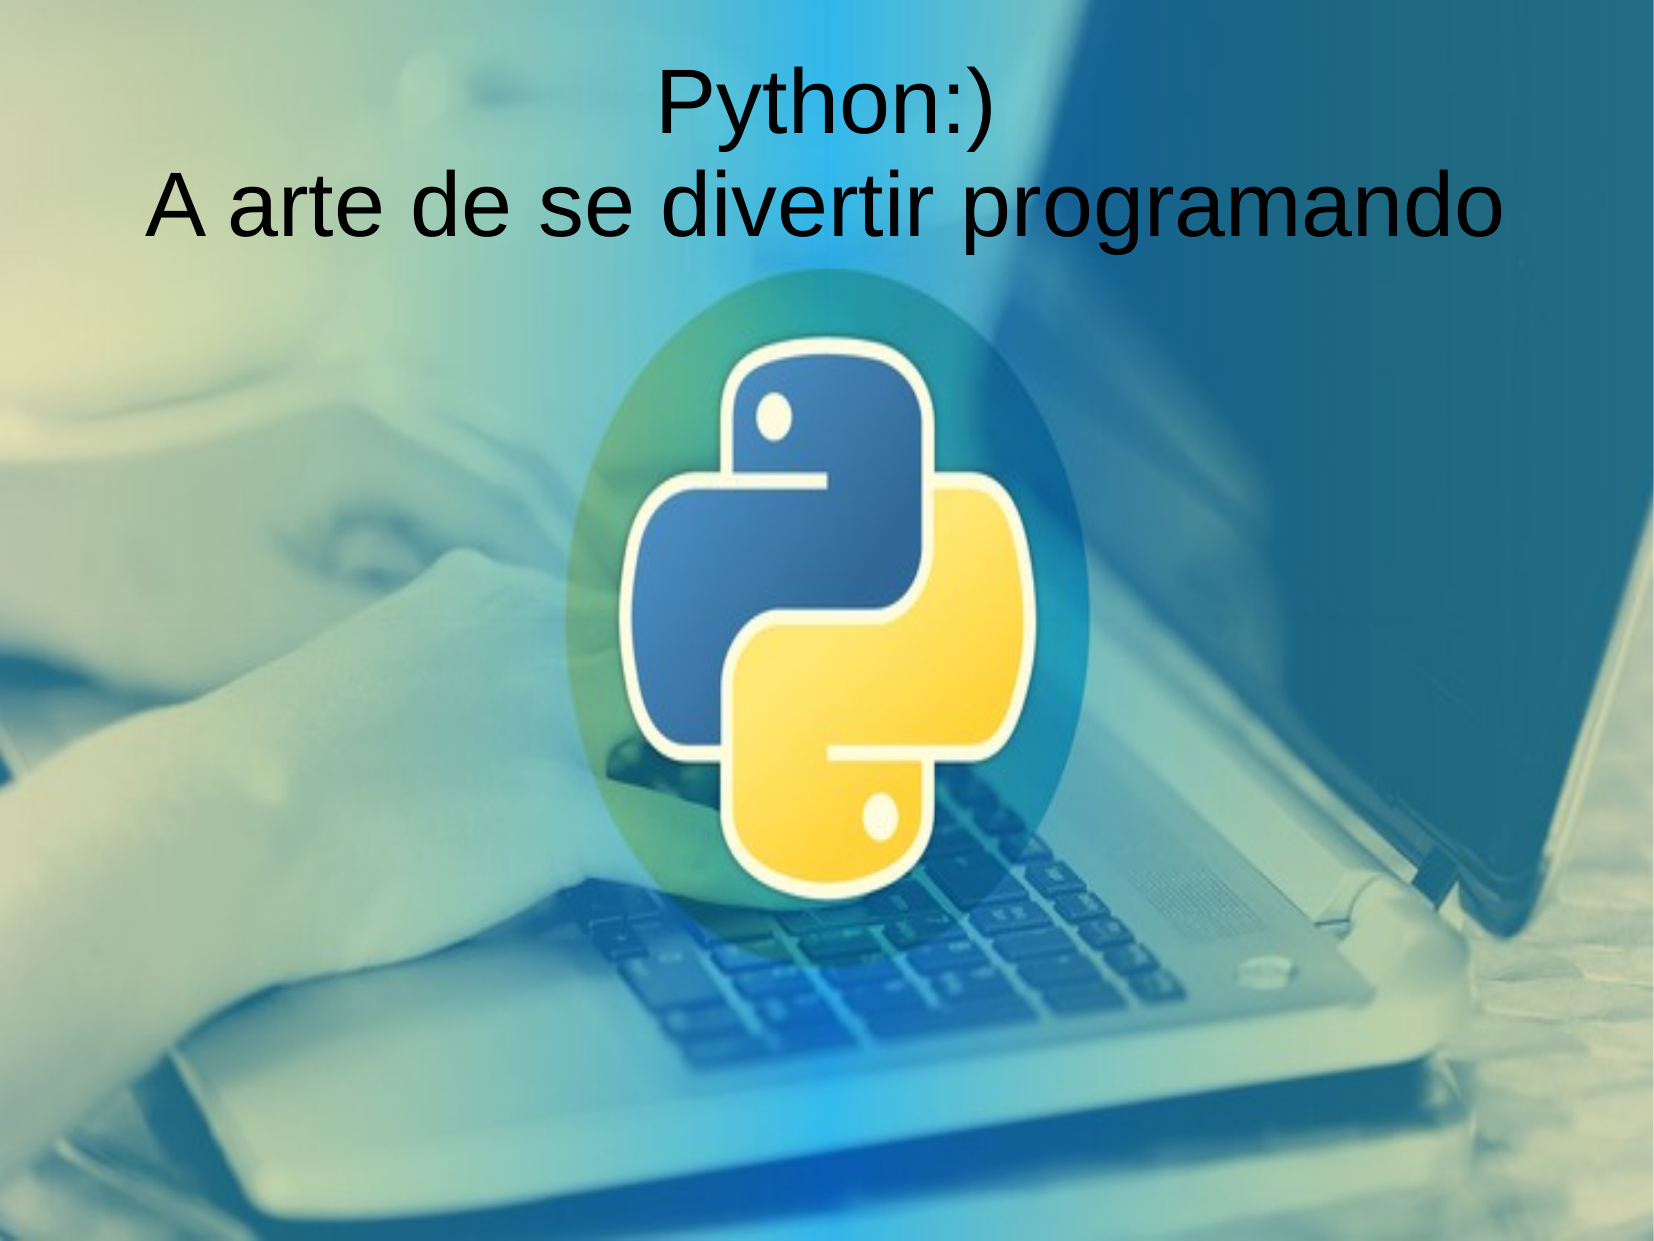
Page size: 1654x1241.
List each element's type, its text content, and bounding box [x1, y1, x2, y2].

title Python:) A arte de se divertir programando [82, 26, 1571, 280]
picture [0, 0, 1654, 1241]
